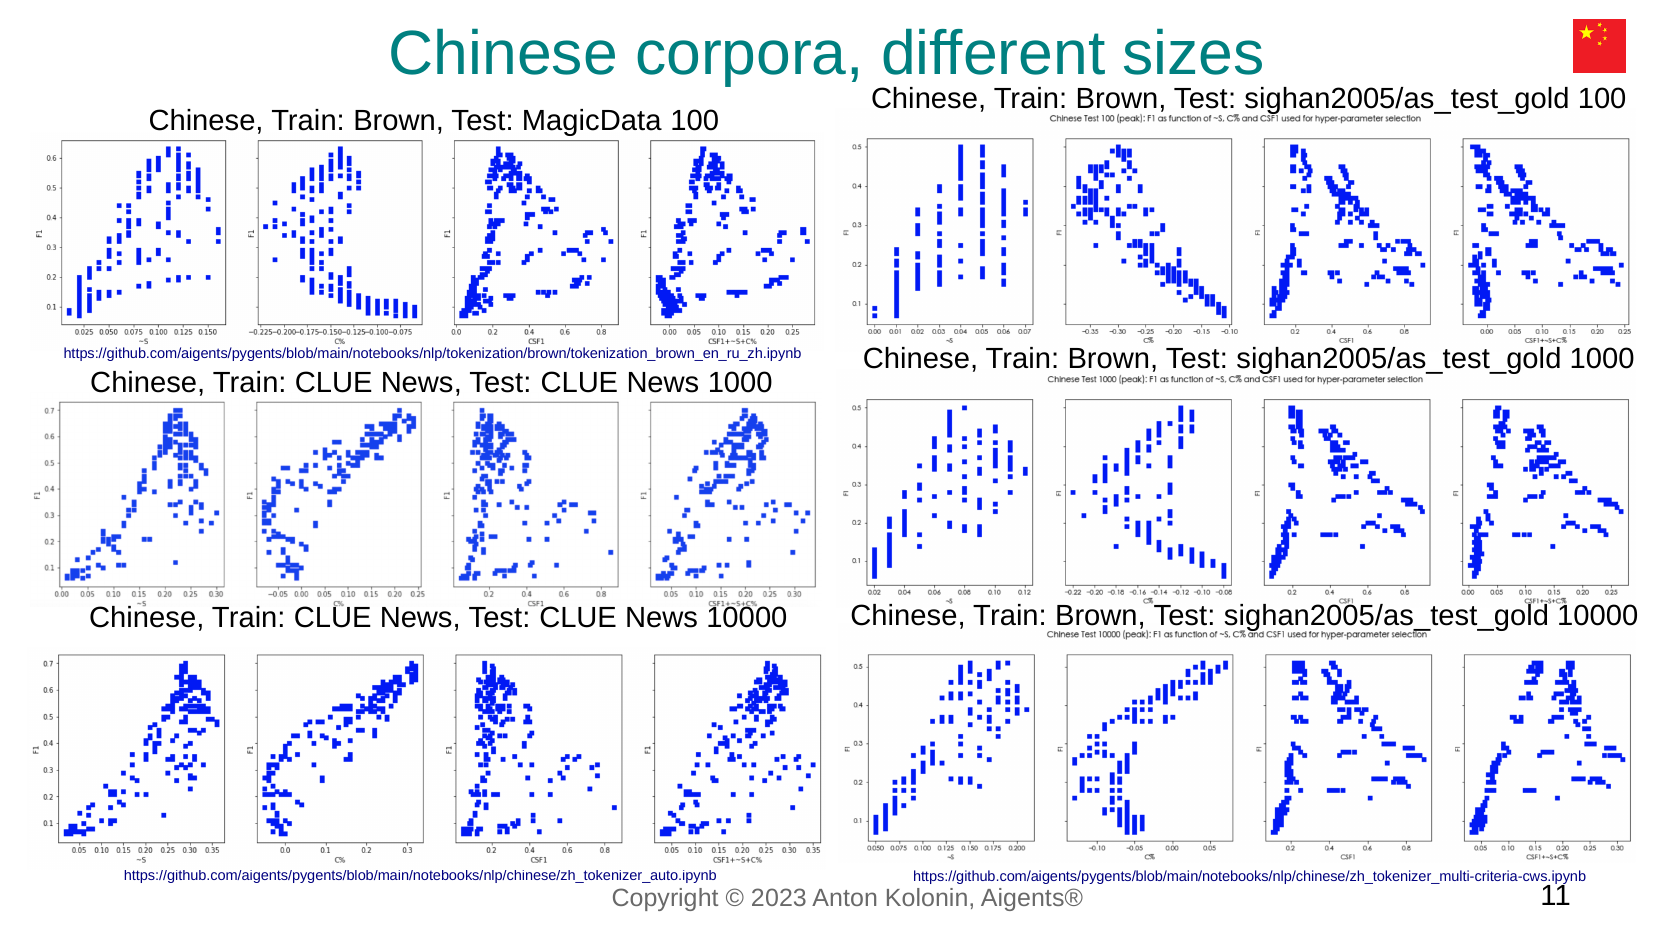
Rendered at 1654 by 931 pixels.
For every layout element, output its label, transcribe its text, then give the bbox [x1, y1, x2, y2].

picture [30, 132, 824, 351]
picture [30, 392, 822, 607]
picture [1573, 19, 1626, 73]
text_box Chinese, Train: Brown, Test: sighan2005/as_test_gold 10000 [843, 591, 1654, 640]
text_box Chinese, Train: Brown, Test: MagicData 100 [133, 96, 789, 144]
text_box Chinese, Train: Brown, Test: sighan2005/as_test_gold 1000 [848, 332, 1651, 384]
text_box https://github.com/aigents/pygents/blob/main/notebooks/nlp/tokenization/brown/tokenization_brown_en_ru_zh.ipynb [48, 338, 817, 370]
text_box Chinese, Train: Brown, Test: sighan2005/as_test_gold 100 [856, 72, 1643, 125]
text_box Chinese, Train: CLUE News, Test: CLUE News 10000 [34, 588, 843, 646]
text_box Chinese, Train: CLUE News, Test: CLUE News 1000 [75, 358, 834, 407]
text_box Chinese corpora, different sizes [0, 0, 1630, 106]
text_box https://github.com/aigents/pygents/blob/main/notebooks/nlp/chinese/zh_tokenizer_multi-criteria-cws.ipynb [898, 860, 1602, 892]
picture [836, 369, 1636, 591]
text_box https://github.com/aigents/pygents/blob/main/notebooks/nlp/chinese/zh_tokenizer_auto.ipynb [109, 871, 732, 891]
picture [835, 108, 1636, 352]
picture [838, 640, 1636, 863]
picture [27, 647, 826, 871]
